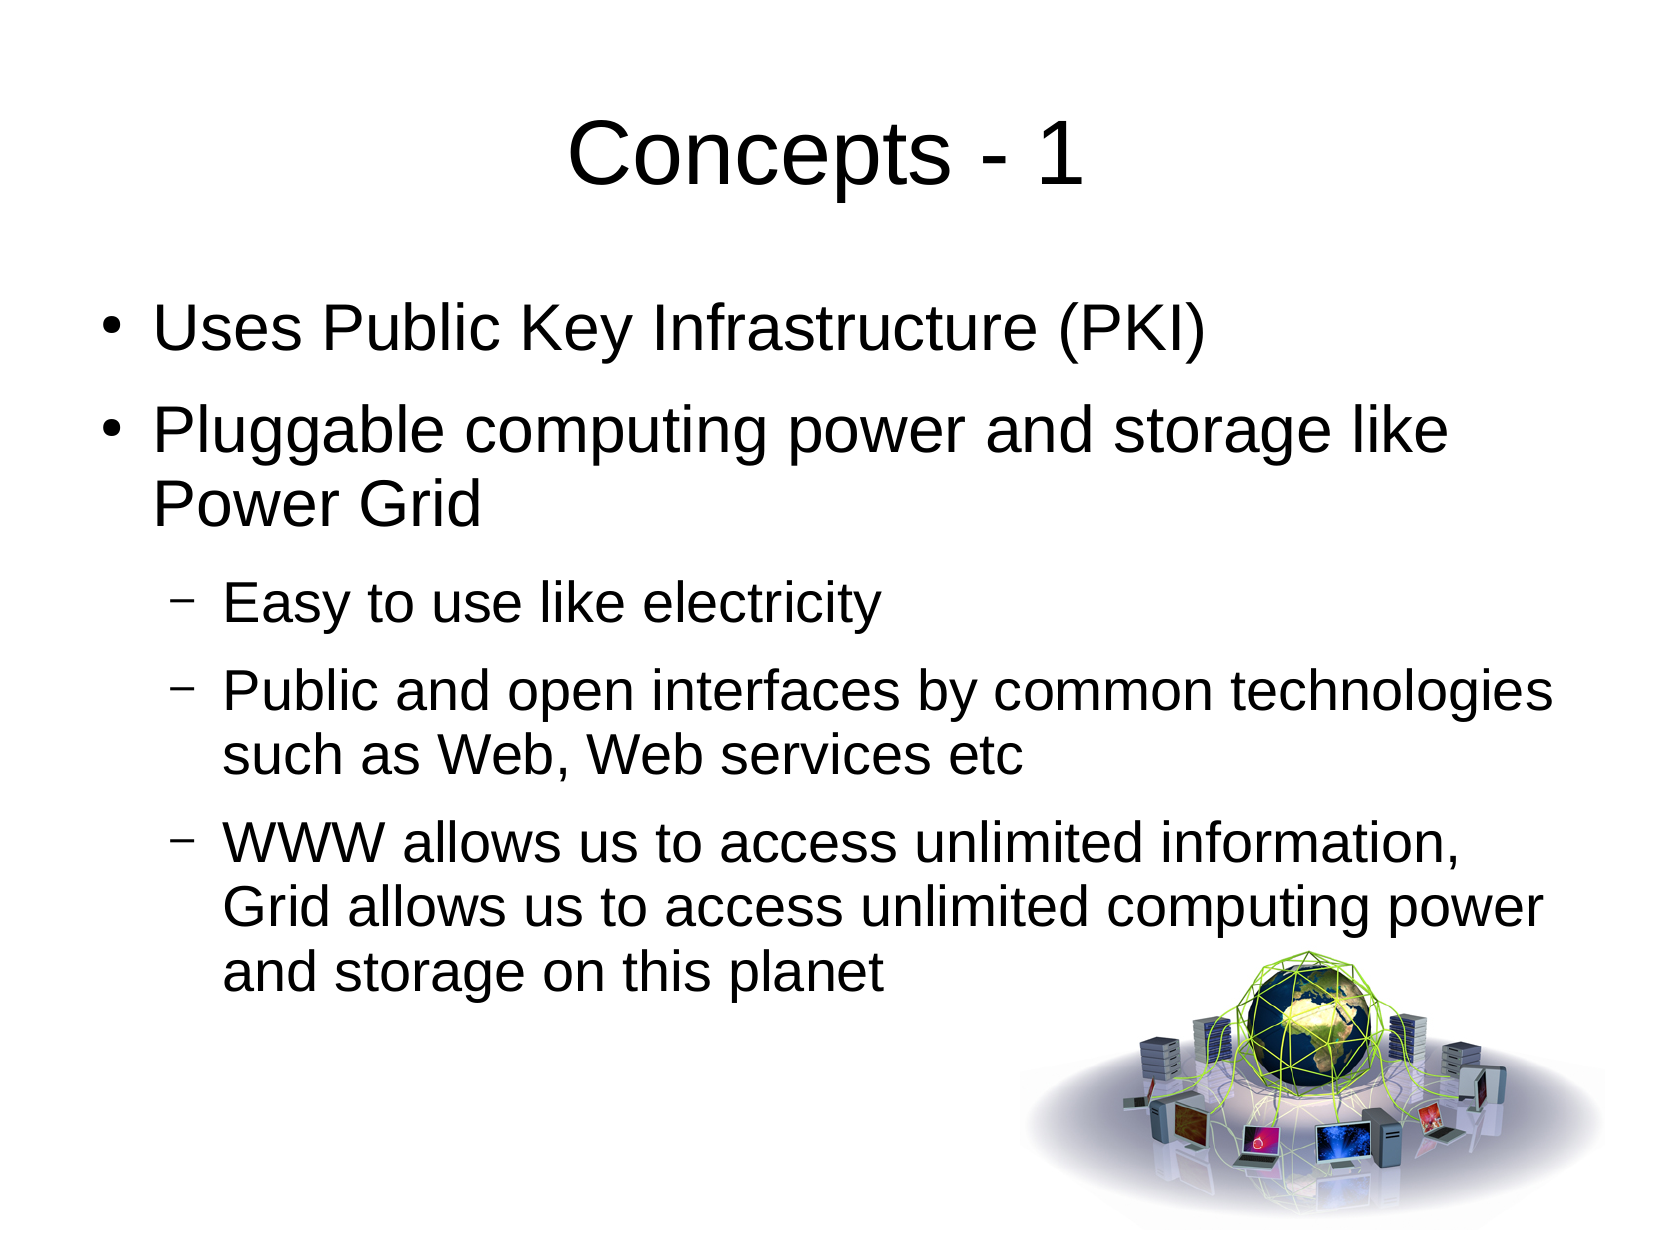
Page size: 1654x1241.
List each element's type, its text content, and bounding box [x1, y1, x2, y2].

picture [1020, 944, 1605, 1230]
list Uses Public Key Infrastructure (PKI) Pluggable computing power and storage like Power Grid Easy to use like electricity Public and open interfaces by common technologies such as Web, Web services etc WWW allows us to access unlimited information, Grid allows us to access unlimited computing power and storage on this planet [82, 290, 1571, 1010]
title Concepts - 1 [82, 49, 1571, 257]
